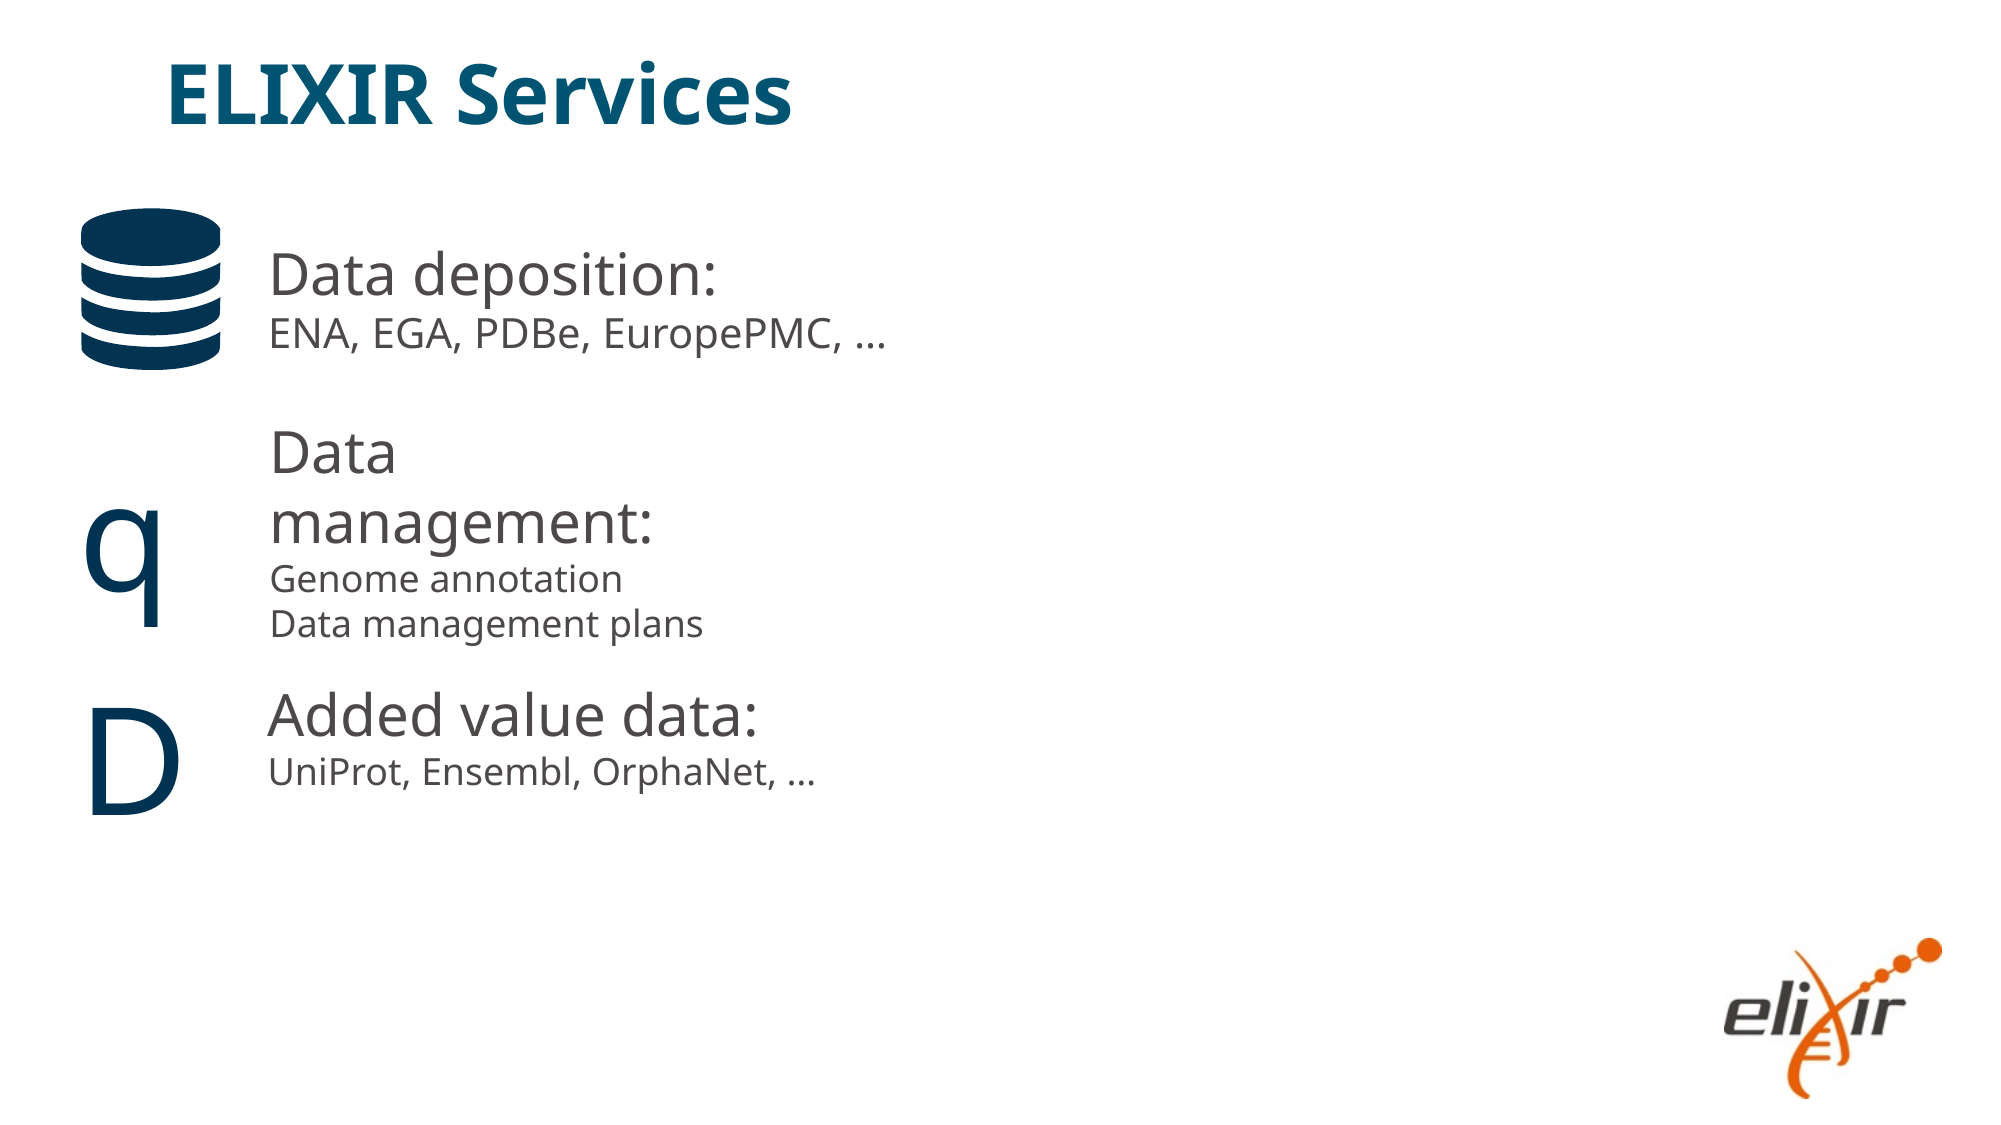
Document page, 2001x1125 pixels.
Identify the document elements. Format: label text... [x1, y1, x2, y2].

text_box D [63, 648, 244, 815]
text_box Data management: Genome annotation Data management plans [254, 407, 783, 653]
title ELIXIR Services [164, 41, 1503, 136]
picture [54, 188, 253, 390]
text_box Data deposition: ENA, EGA, PDBe, EuropePMC, … [253, 229, 1283, 410]
text_box q [63, 423, 244, 591]
picture [1724, 938, 1942, 1099]
text_box Added value data: UniProt, Ensembl, OrphaNet, … [252, 670, 917, 801]
